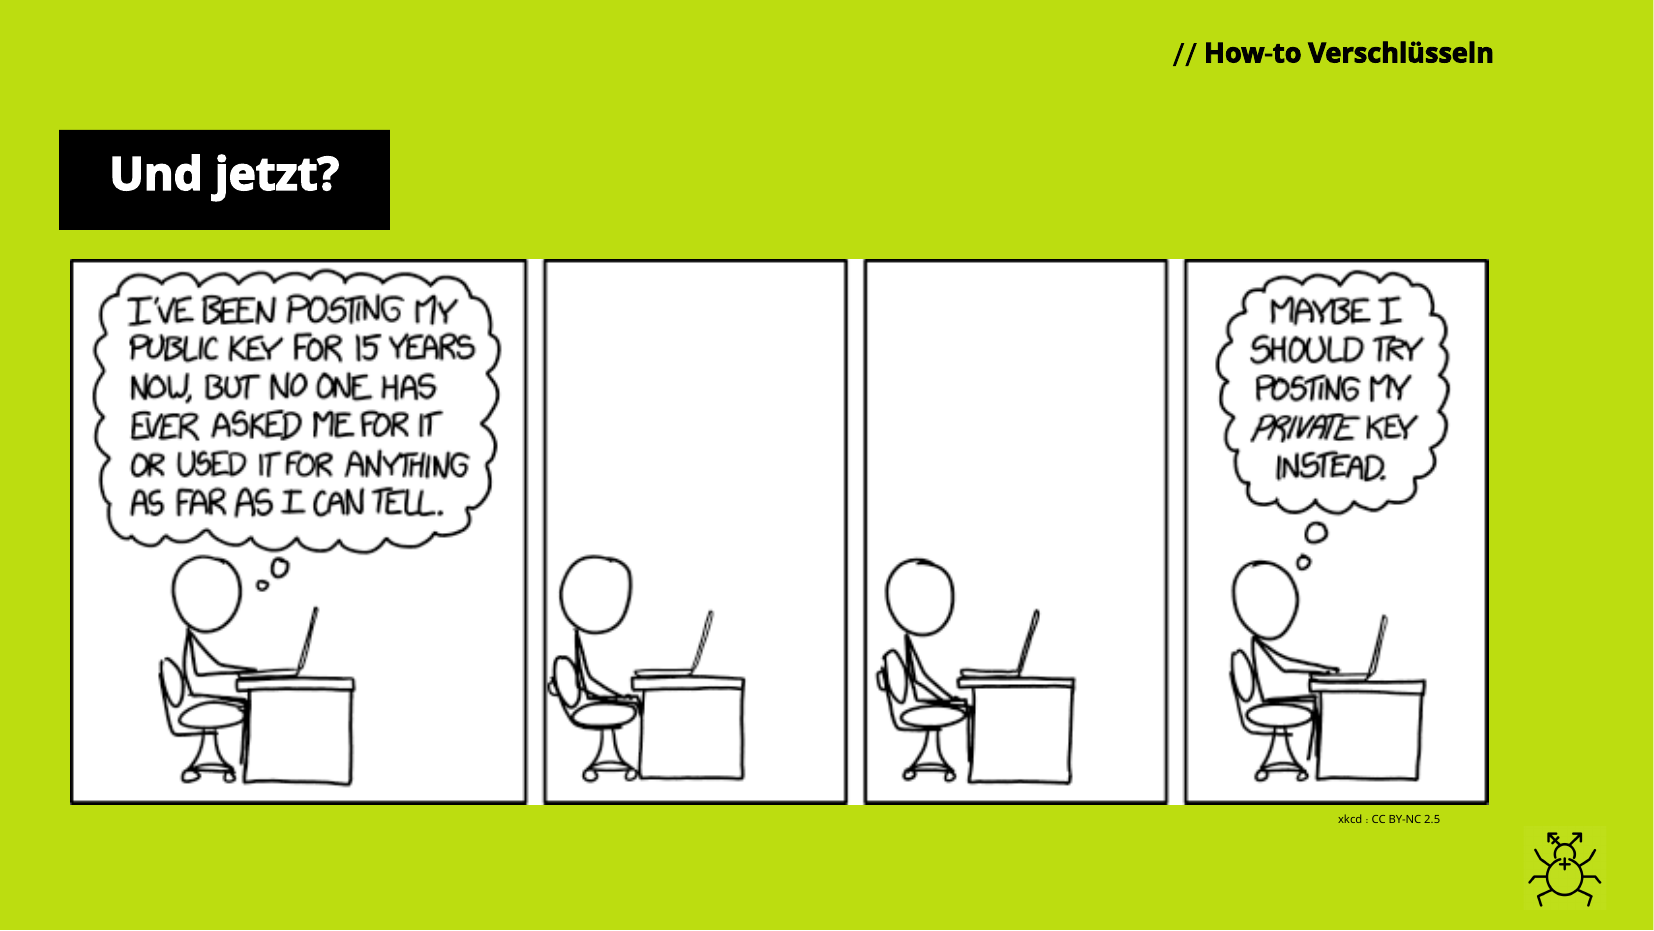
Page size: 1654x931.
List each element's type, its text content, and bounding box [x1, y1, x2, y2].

title Und jetzt? [59, 129, 390, 230]
text_box // How-to Verschlüsseln [1157, 24, 1630, 83]
picture [70, 259, 1489, 806]
picture [1523, 826, 1607, 910]
text_box xkcd : CC BY-NC 2.5 [1323, 803, 1571, 837]
